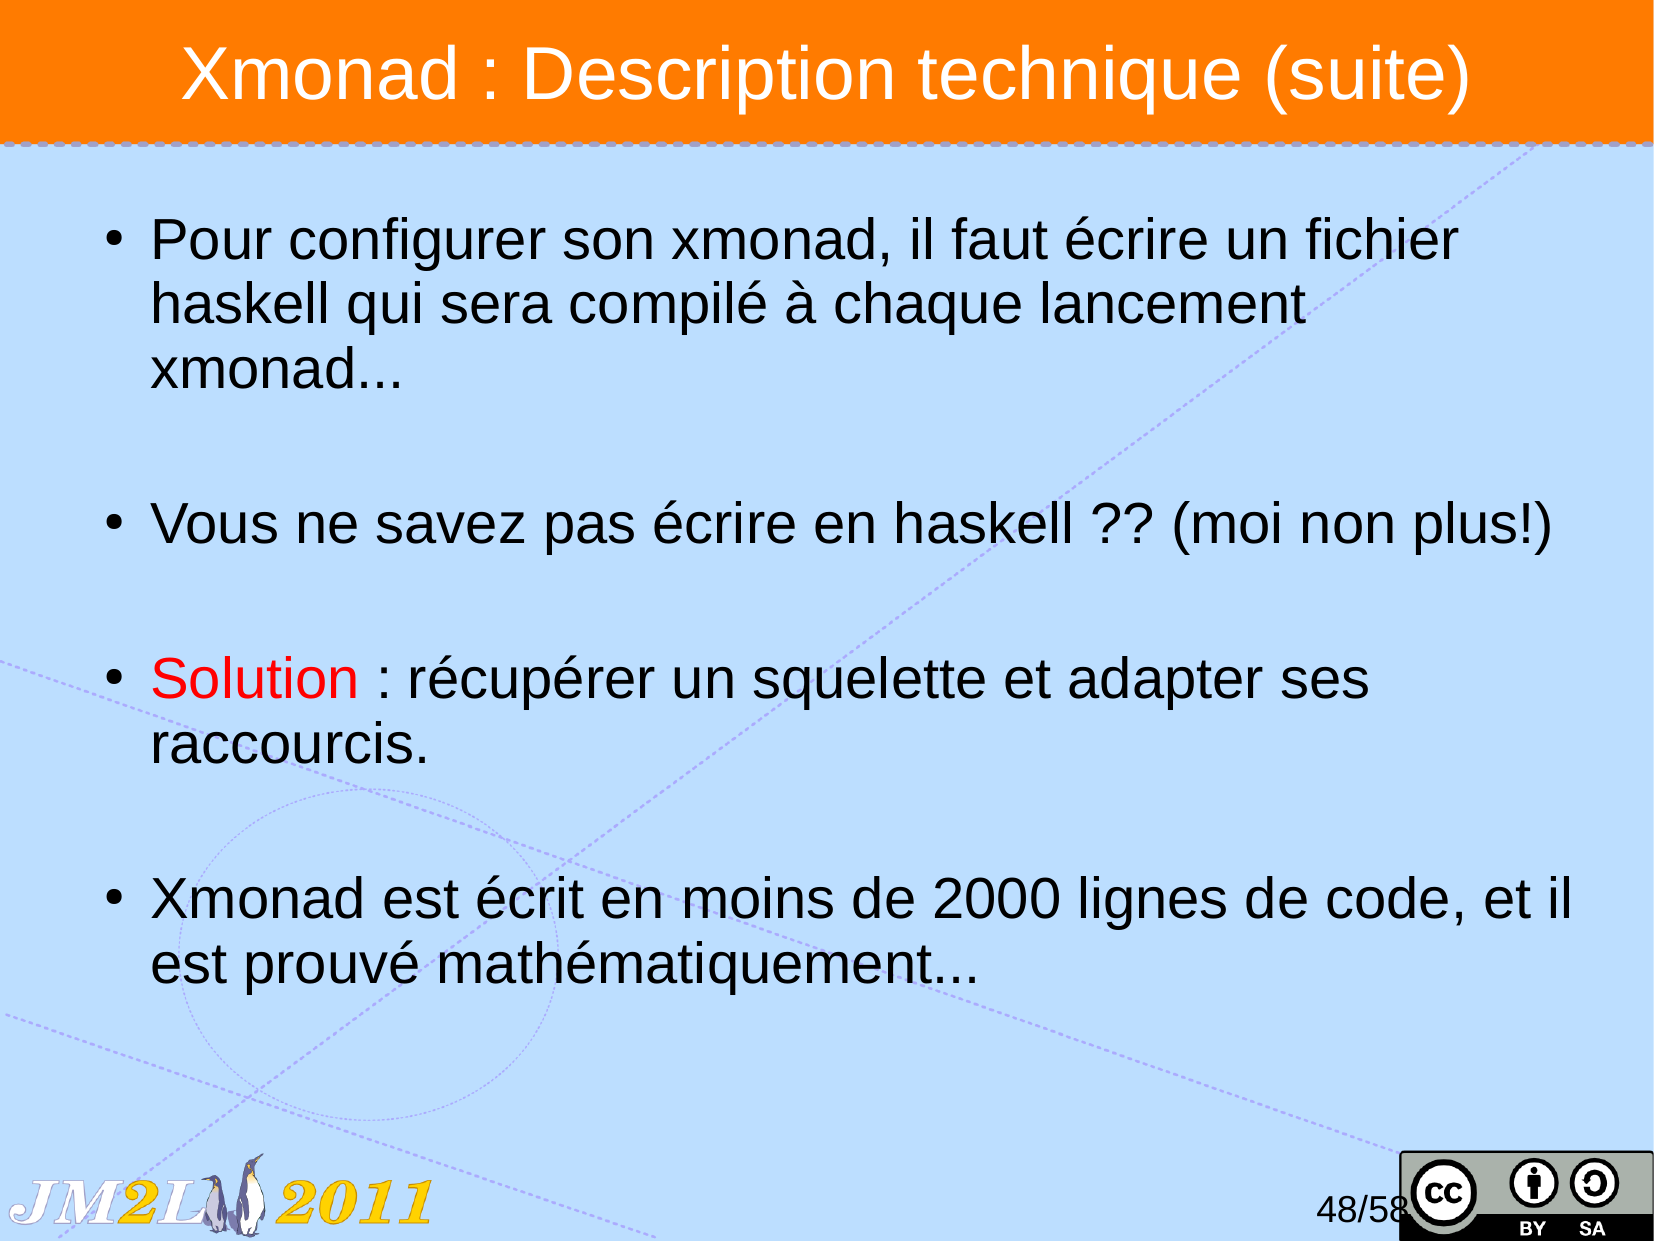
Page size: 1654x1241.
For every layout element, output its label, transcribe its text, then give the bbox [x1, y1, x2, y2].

title Xmonad : Description technique (suite) [29, 0, 1625, 148]
list Pour configurer son xmonad, il faut écrire un fichier haskell qui sera compilé à chaque lancement xmonad... Vous ne savez pas écrire en haskell ?? (moi non plus!) Solution : récupérer un squelette et adapter ses raccourcis. Xmonad est écrit en moins de 2000 lignes de code, et il est prouvé mathématiquement... [88, 206, 1577, 1026]
picture [0, 0, 1654, 1241]
